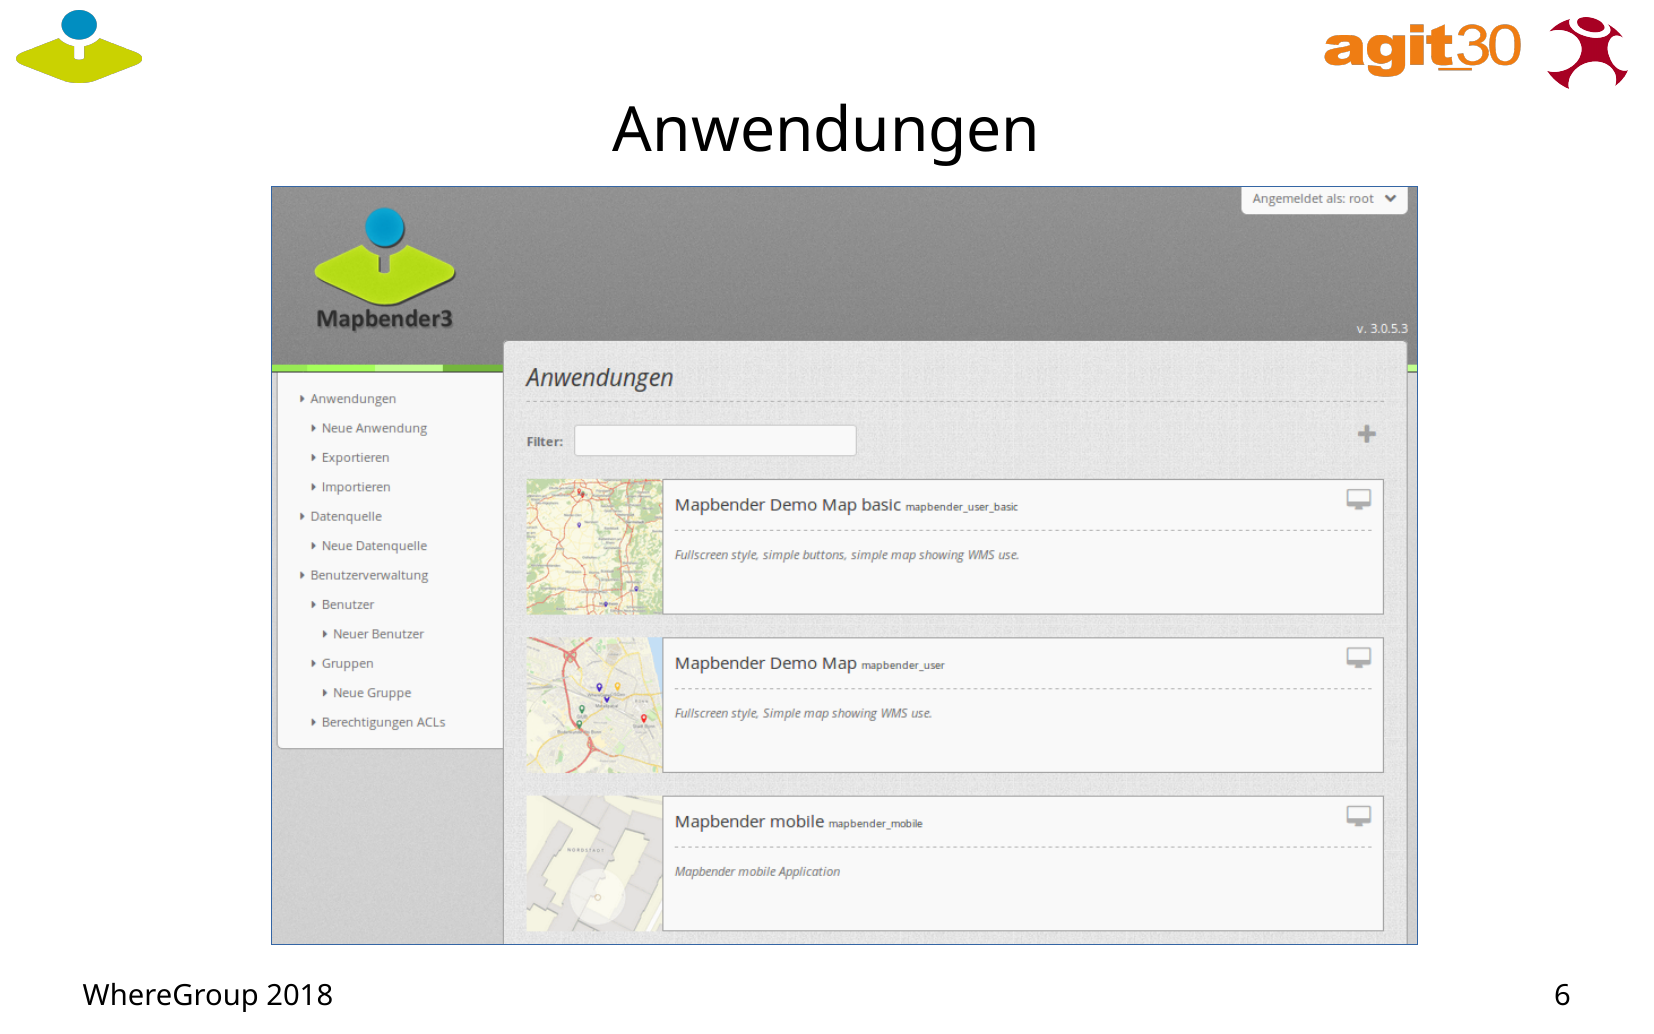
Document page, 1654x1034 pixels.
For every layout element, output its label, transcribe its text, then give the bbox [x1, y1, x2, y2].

picture [271, 214, 1418, 945]
picture [1322, 21, 1524, 41]
picture [1547, 17, 1628, 89]
picture [16, 10, 142, 83]
title Anwendungen [82, 41, 1571, 214]
